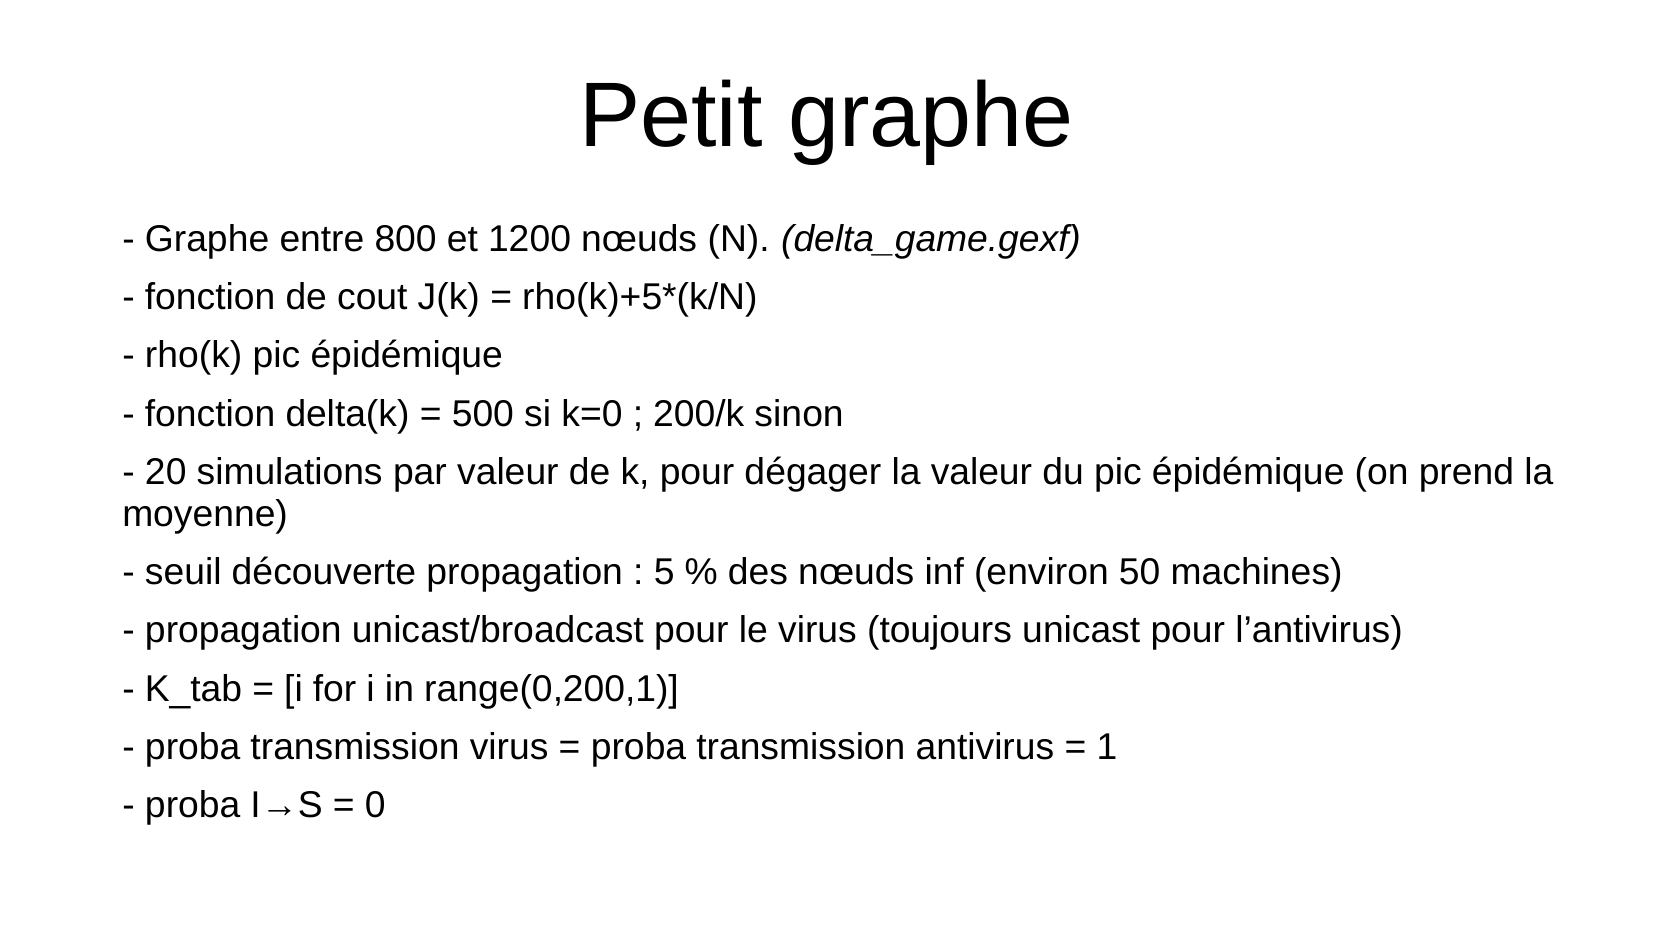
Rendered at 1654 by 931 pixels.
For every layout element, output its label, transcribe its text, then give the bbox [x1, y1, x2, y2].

list - Graphe entre 800 et 1200 nœuds (N). (delta_game.gexf) - fonction de cout J(k) = rho(k)+5*(k/N) - rho(k) pic épidémique - fonction delta(k) = 500 si k=0 ; 200/k sinon - 20 simulations par valeur de k, pour dégager la valeur du pic épidémique (on prend la moyenne) - seuil découverte propagation : 5 % des nœuds inf (environ 50 machines) - propagation unicast/broadcast pour le virus (toujours unicast pour l’antivirus) - K_tab = [i for i in range(0,200,1)] - proba transmission virus = proba transmission antivirus = 1 - proba I→S = 0 [82, 217, 1571, 827]
title Petit graphe [82, 37, 1571, 193]
